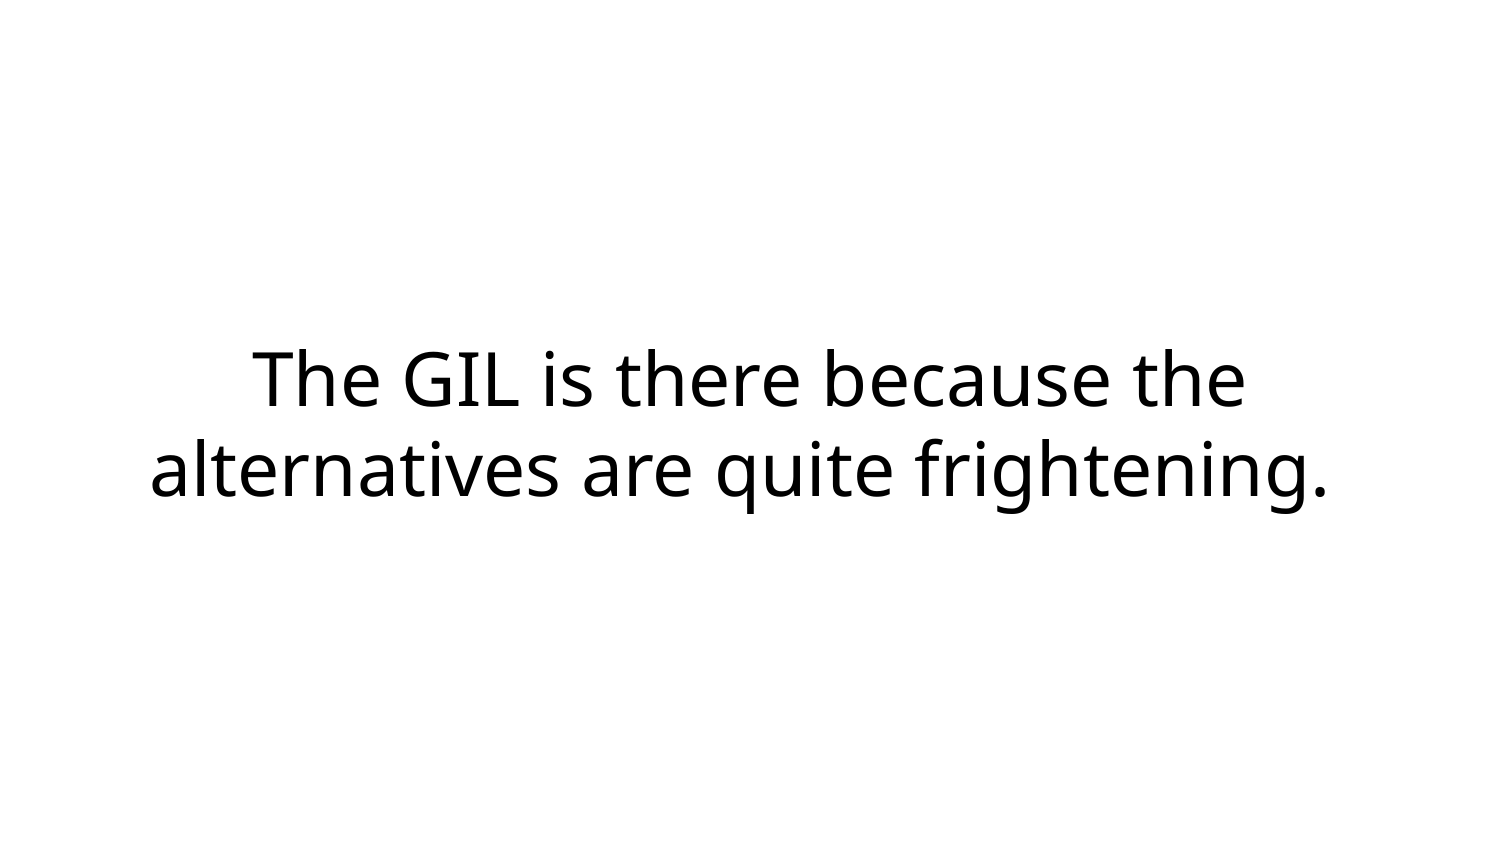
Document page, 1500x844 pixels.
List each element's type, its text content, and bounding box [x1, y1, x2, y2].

title The GIL is there because the alternatives are quite frightening. [51, 316, 1449, 528]
